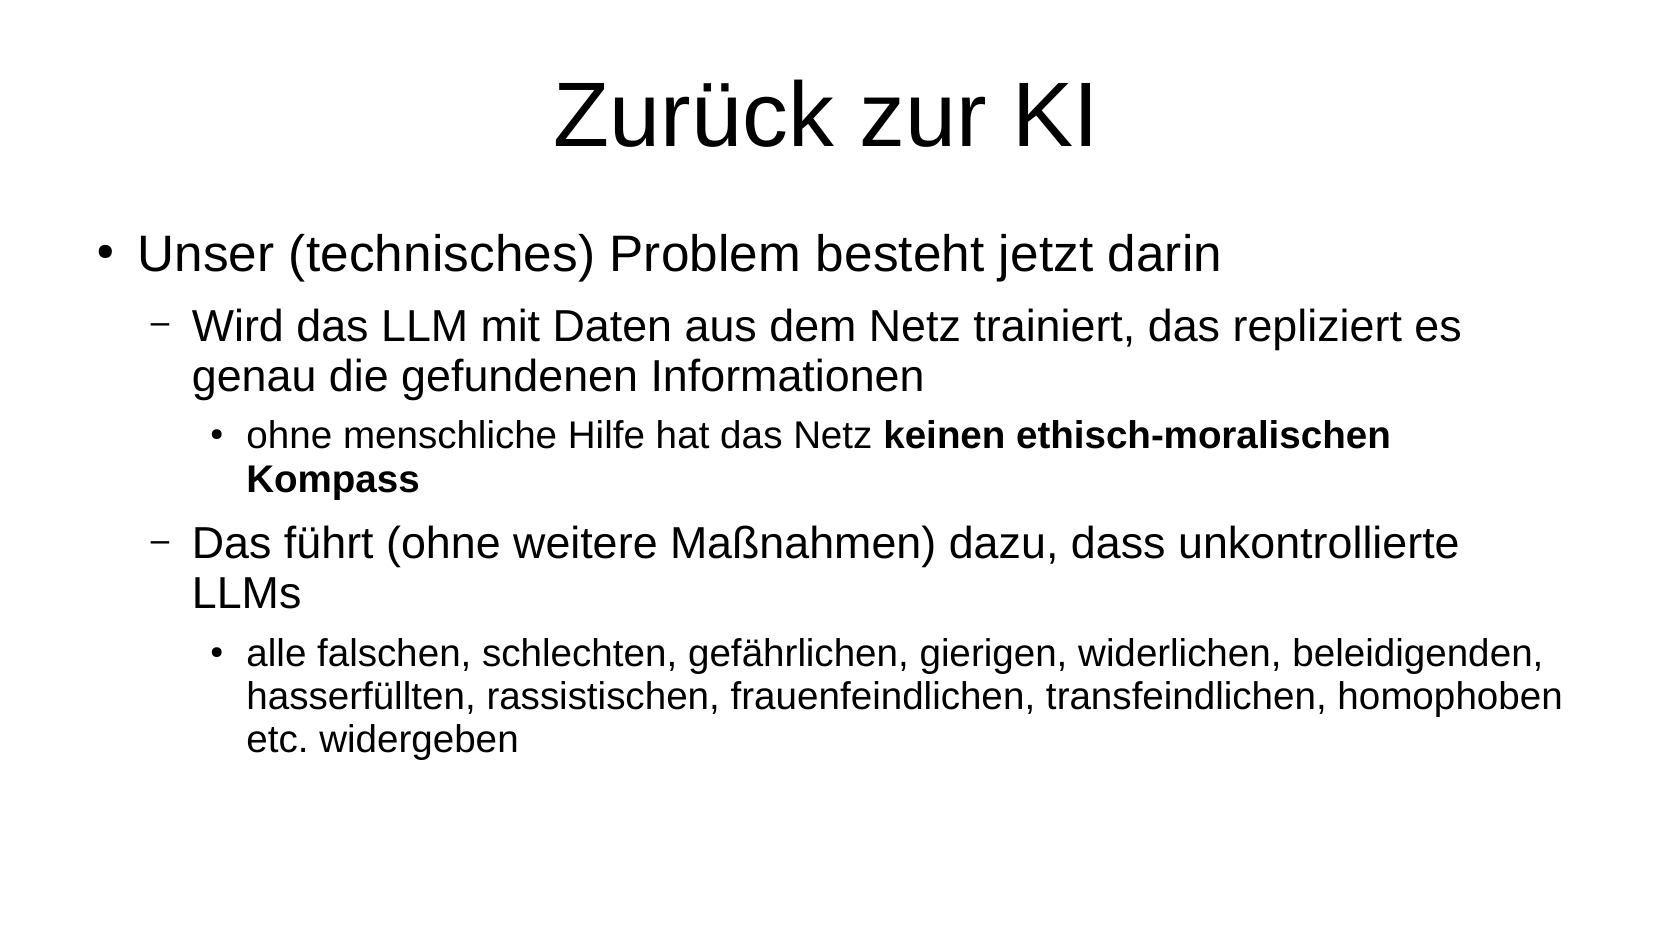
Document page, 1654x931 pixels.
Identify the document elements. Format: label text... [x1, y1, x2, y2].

title Zurück zur KI [82, 37, 1571, 193]
list Unser (technisches) Problem besteht jetzt darin Wird das LLM mit Daten aus dem Netz trainiert, das repliziert es genau die gefundenen Informationen ohne menschliche Hilfe hat das Netz keinen ethisch-moralischen Kompass Das führt (ohne weitere Maßnahmen) dazu, dass unkontrollierte LLMs alle falschen, schlechten, gefährlichen, gierigen, widerlichen, beleidigenden, hasserfüllten, rassistischen, frauenfeindlichen, transfeindlichen, homophoben etc. widergeben [82, 224, 1571, 765]
